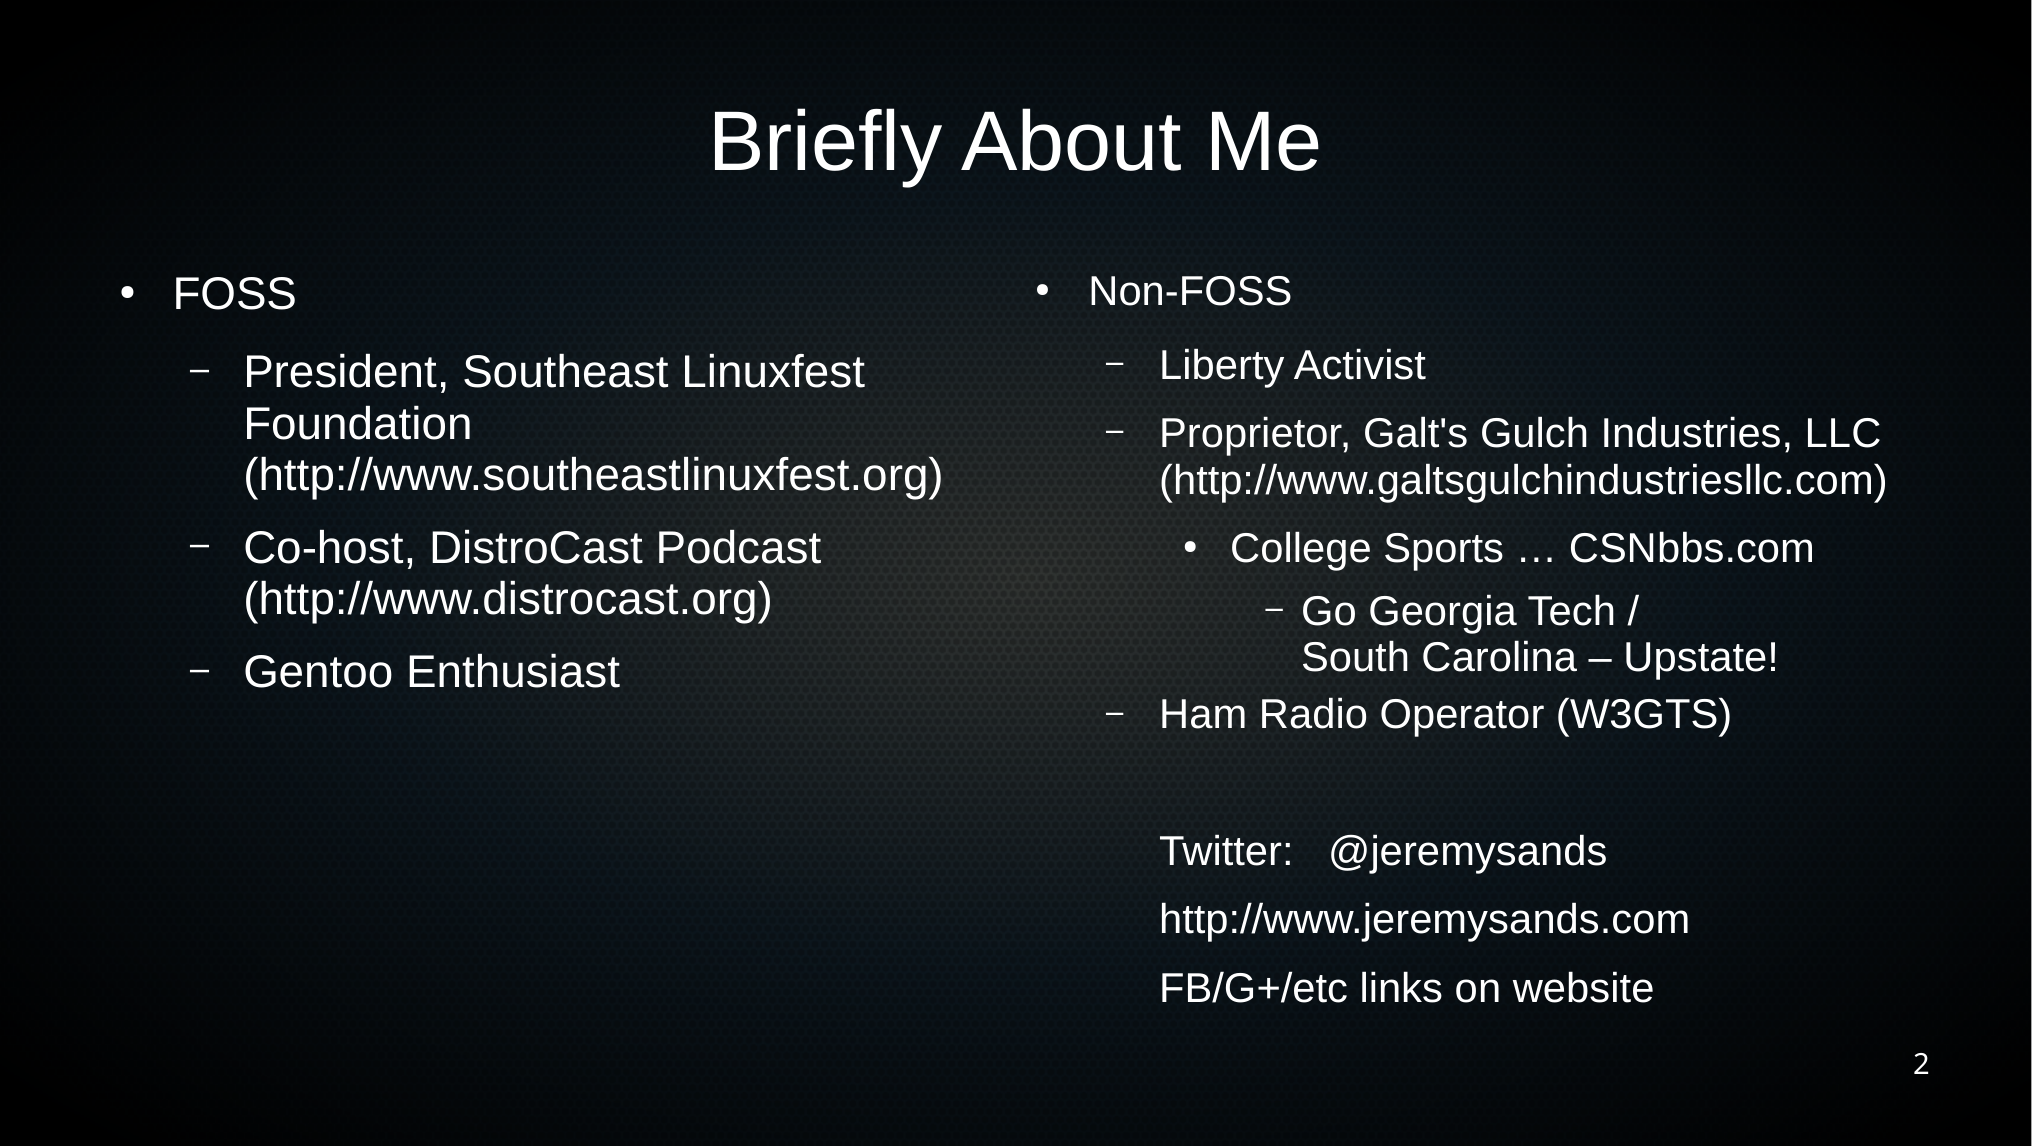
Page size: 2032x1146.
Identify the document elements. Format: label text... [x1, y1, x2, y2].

picture [0, 0, 2032, 1146]
list Non-FOSS Liberty Activist Proprietor, Galt's Gulch Industries, LLC (http://www.galtsgulchindustriesllc.com) College Sports … CSNbbs.com Go Georgia Tech / South Carolina – Upstate! Ham Radio Operator (W3GTS) Twitter: @jeremysands http://www.jeremysands.com FB/G+/etc links on website [1017, 268, 1890, 1025]
title Briefly About Me [101, 45, 1930, 237]
list FOSS President, Southeast Linuxfest Foundation (http://www.southeastlinuxfest.org) Co-host, DistroCast Podcast (http://www.distrocast.org) Gentoo Enthusiast [101, 268, 974, 1025]
